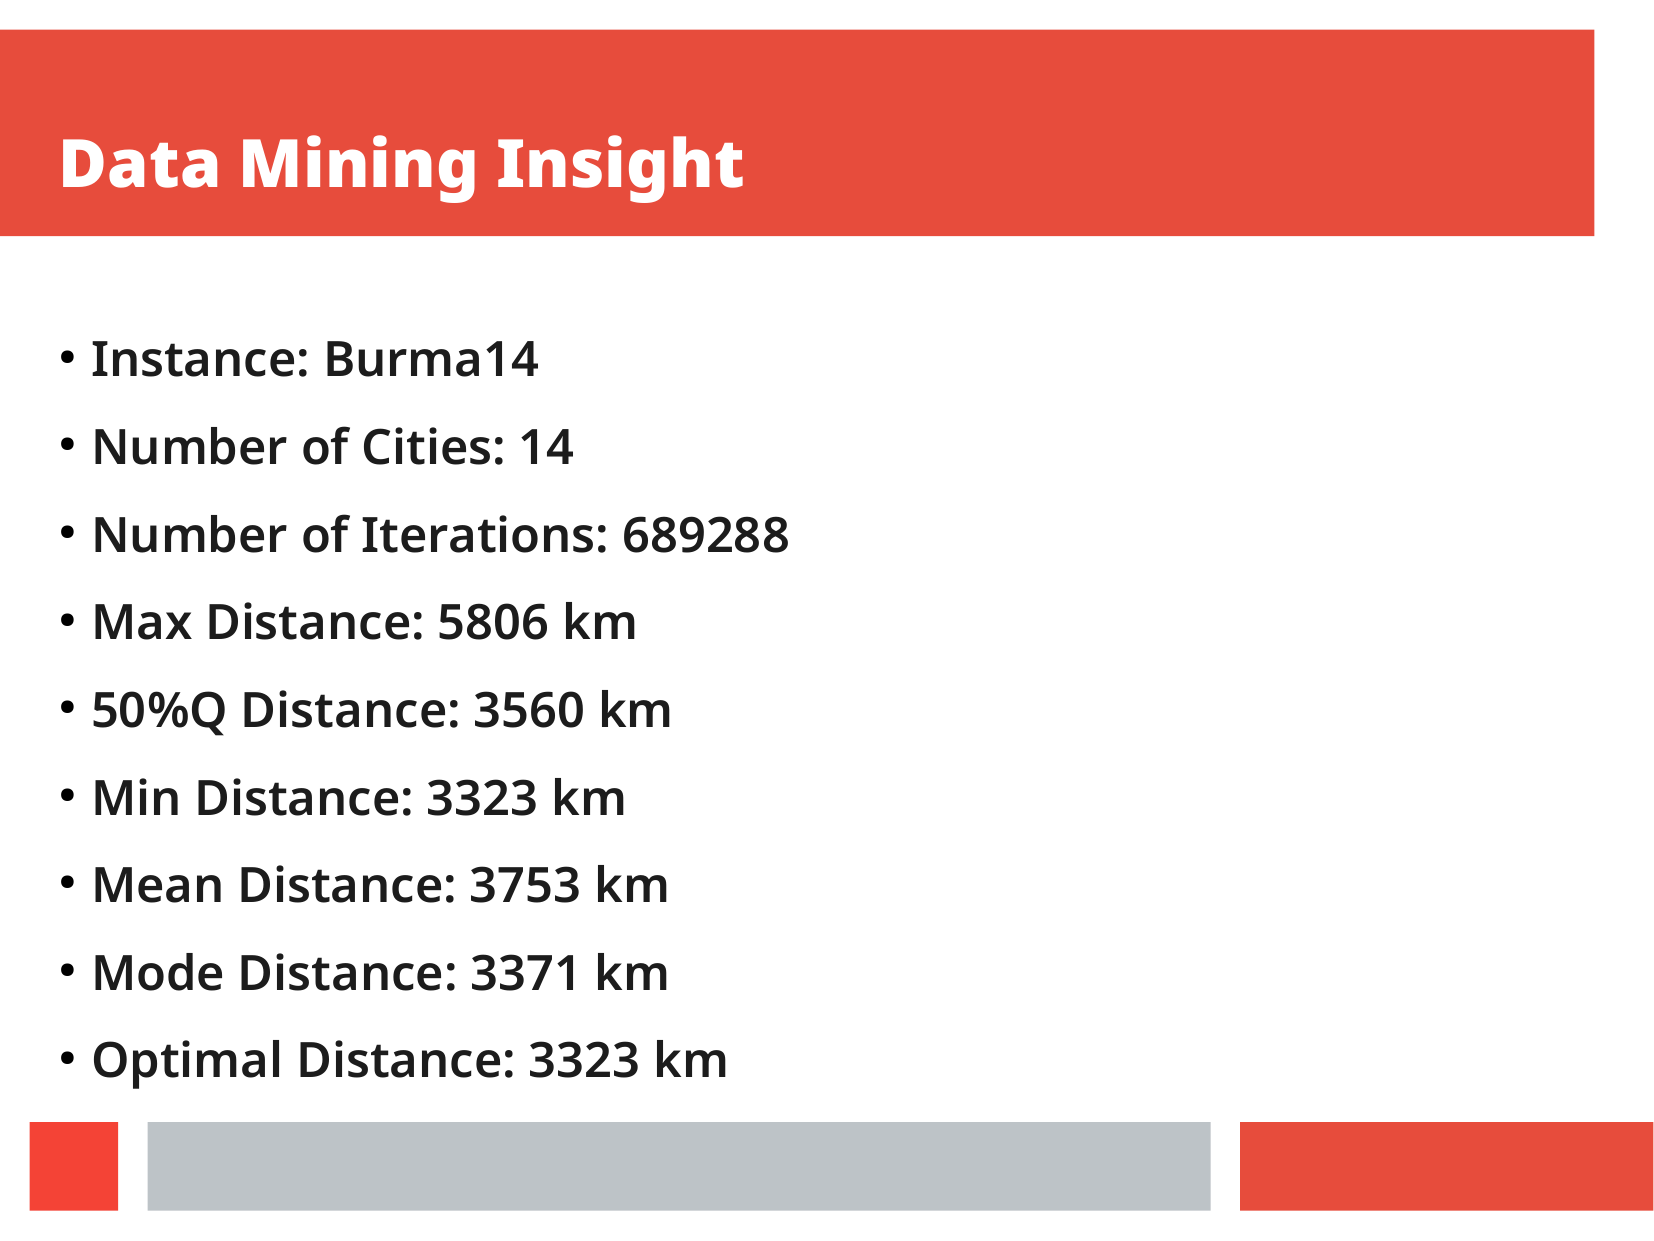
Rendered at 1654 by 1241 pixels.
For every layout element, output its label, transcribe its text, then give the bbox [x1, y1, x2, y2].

list Instance: Burma14 Number of Cities: 14 Number of Iterations: 689288 Max Distance: 5806 km 50%Q Distance: 3560 km Min Distance: 3323 km Mean Distance: 3753 km Mode Distance: 3371 km Optimal Distance: 3323 km [59, 324, 1565, 1093]
title Data Mining Insight [59, 59, 1595, 207]
